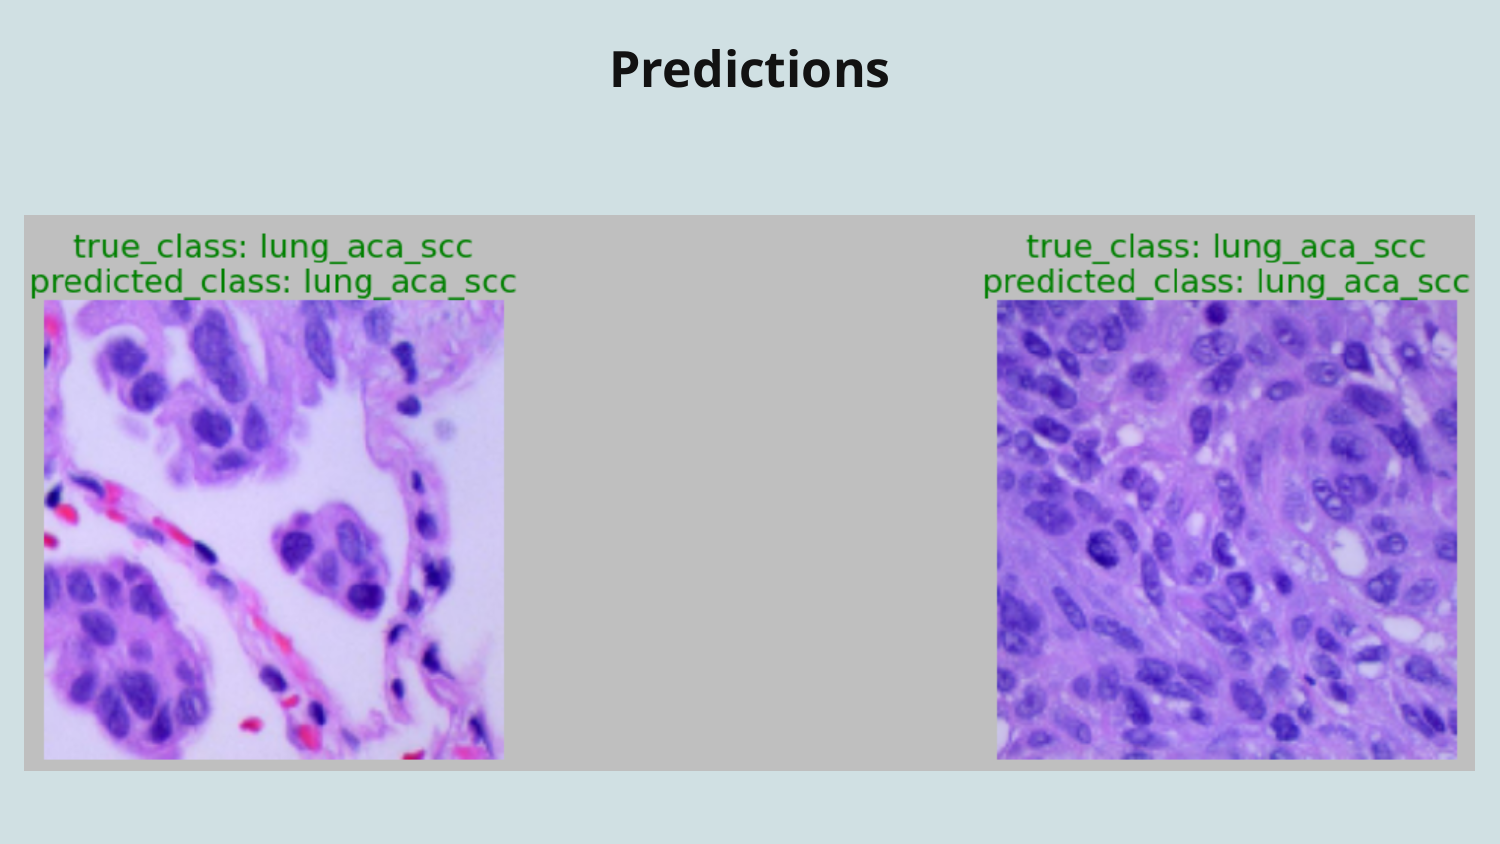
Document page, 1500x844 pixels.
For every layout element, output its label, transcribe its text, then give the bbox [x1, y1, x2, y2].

list Predictions [0, 32, 1500, 103]
picture [24, 215, 1475, 771]
